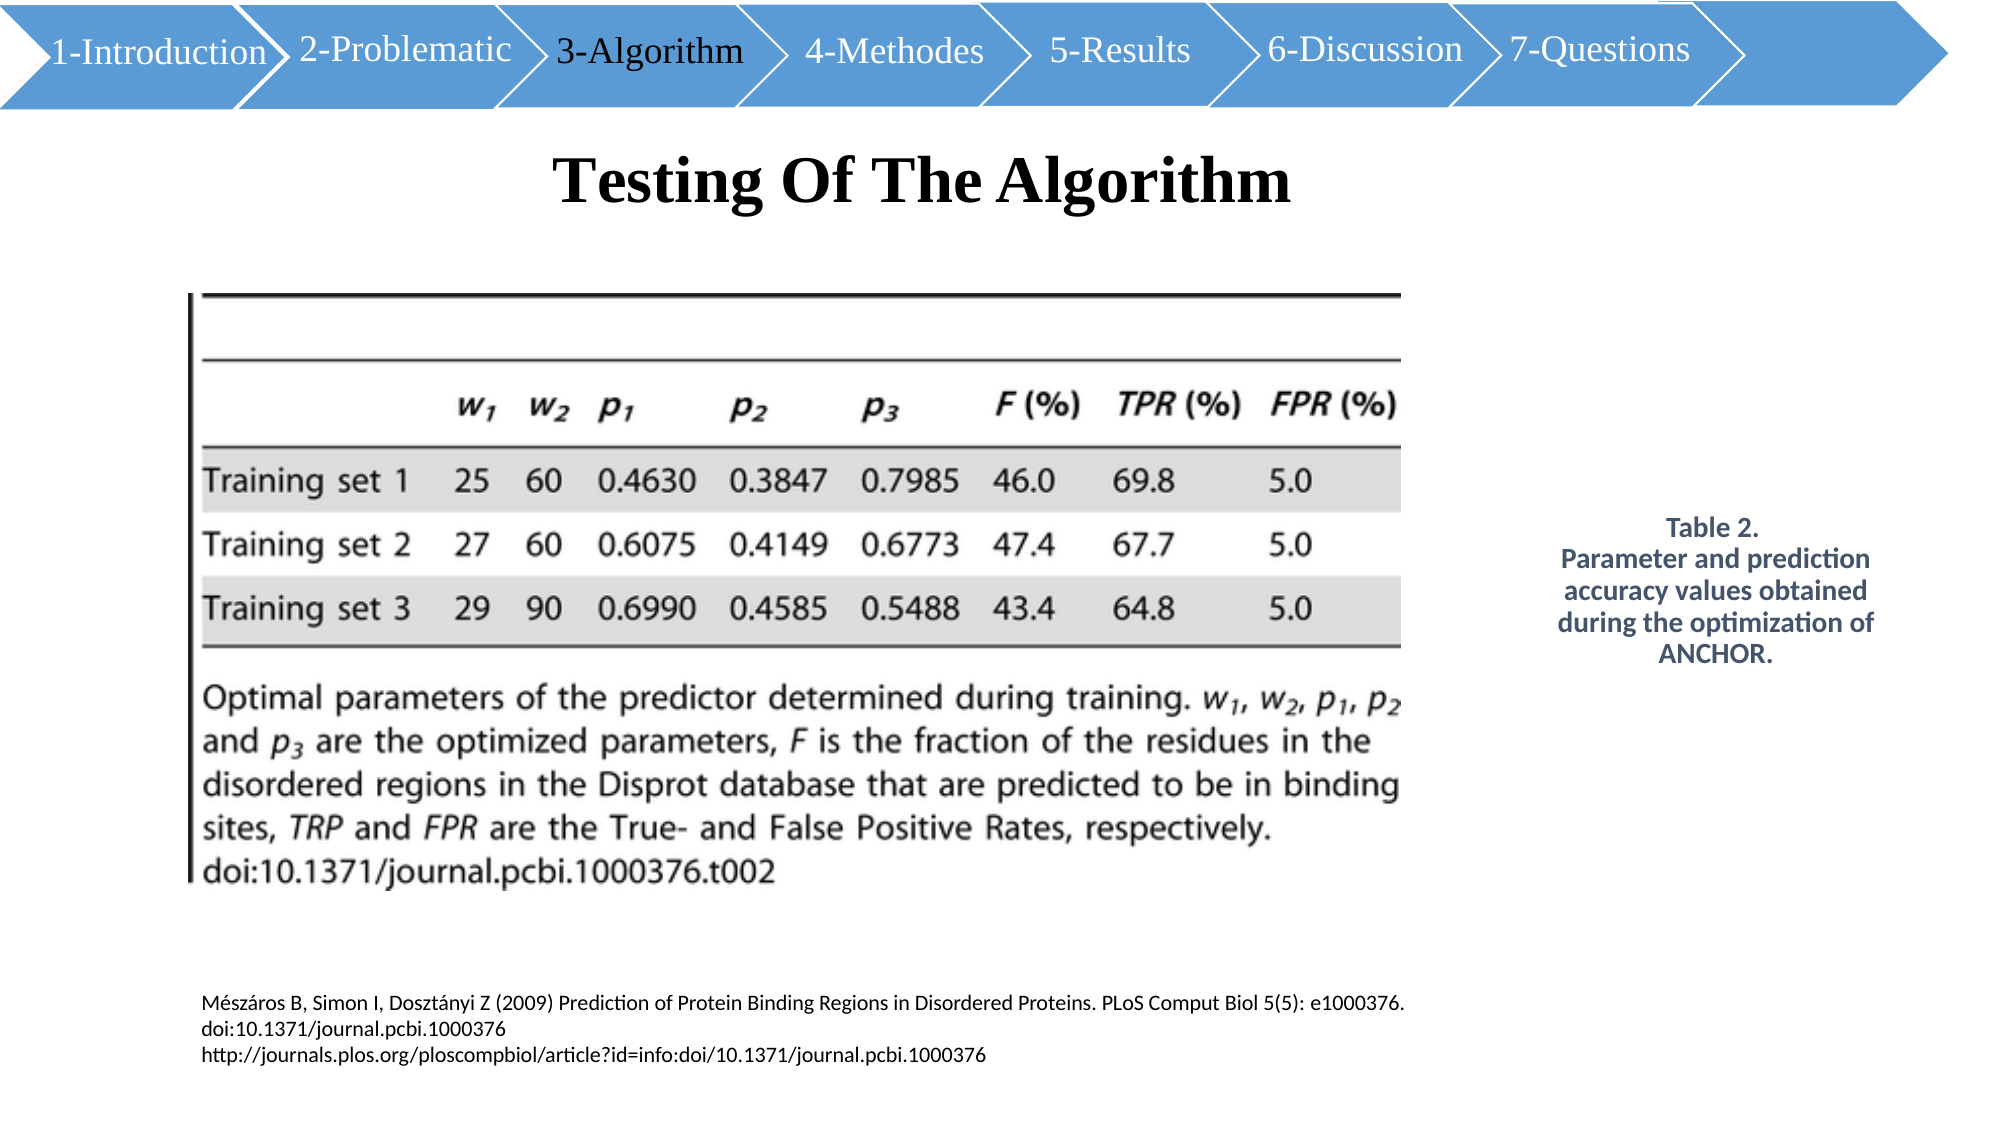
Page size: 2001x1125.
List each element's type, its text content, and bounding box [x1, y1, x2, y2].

text_box 2-Problematic [284, 16, 530, 78]
text_box 4-Methodes [790, 18, 1002, 79]
text_box 5-Results [1034, 17, 1208, 79]
text_box 6-Discussion [1252, 16, 1481, 77]
text_box Testing Of The Algorithm [538, 129, 1325, 224]
text_box Table 2. Parameter and prediction accuracy values obtained during the optimization of ANCHOR. [1523, 504, 1909, 680]
picture [188, 293, 1401, 891]
text_box 3-Algorithm [541, 18, 761, 79]
text_box 1-Introduction [35, 19, 285, 80]
text_box 7-Questions [1494, 16, 1708, 77]
text_box Mészáros B, Simon I, Dosztányi Z (2009) Prediction of Protein Binding Regions in Disordered Proteins. PLoS Comput Biol 5(5): e1000376. doi:10.1371/journal.pcbi.1000376 http://journals.plos.org/ploscompbiol/article?id=info:doi/10.1371/journal.pcbi.1000376 [186, 980, 1516, 1076]
text_box [0, 0, 1951, 111]
